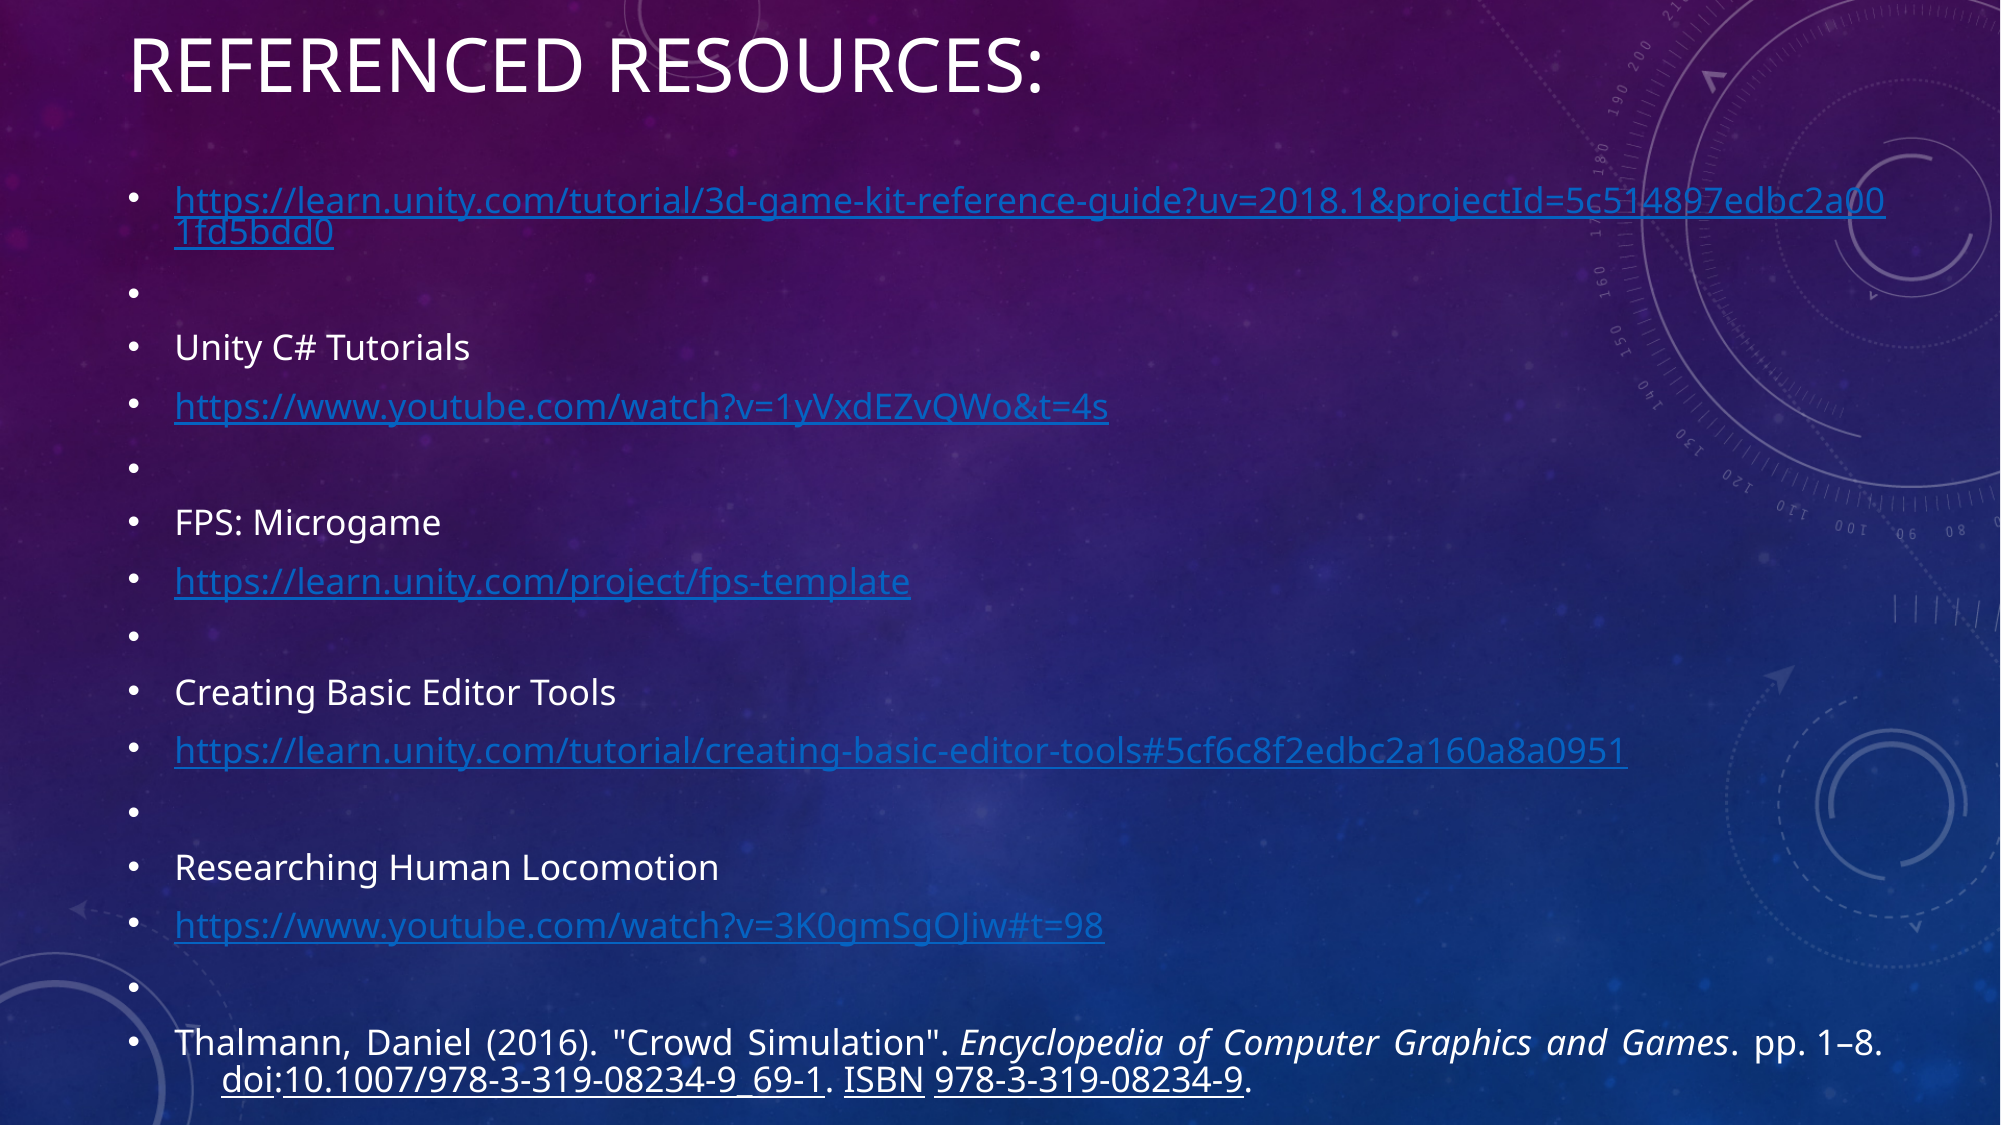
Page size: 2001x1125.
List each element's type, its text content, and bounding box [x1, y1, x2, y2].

list https://learn.unity.com/tutorial/3d-game-kit-reference-guide?uv=2018.1&projectId=5c514897edbc2a001fd5bdd0 Unity C# Tutorials https://www.youtube.com/watch?v=1yVxdEZvQWo&t=4s FPS: Microgame https://learn.unity.com/project/fps-template Creating Basic Editor Tools https://learn.unity.com/tutorial/creating-basic-editor-tools#5cf6c8f2edbc2a160a8a0951 Researching Human Locomotion https://www.youtube.com/watch?v=3K0gmSgOJiw#t=98 Thalmann, Daniel (2016). "Crowd Simulation". Encyclopedia of Computer Graphics and Games. pp. 1–8. doi:10.1007/978-3-319-08234-9_69-1. ISBN 978-3-319-08234-9. [112, 174, 1908, 1087]
title Referenced resources: [112, 0, 1775, 125]
